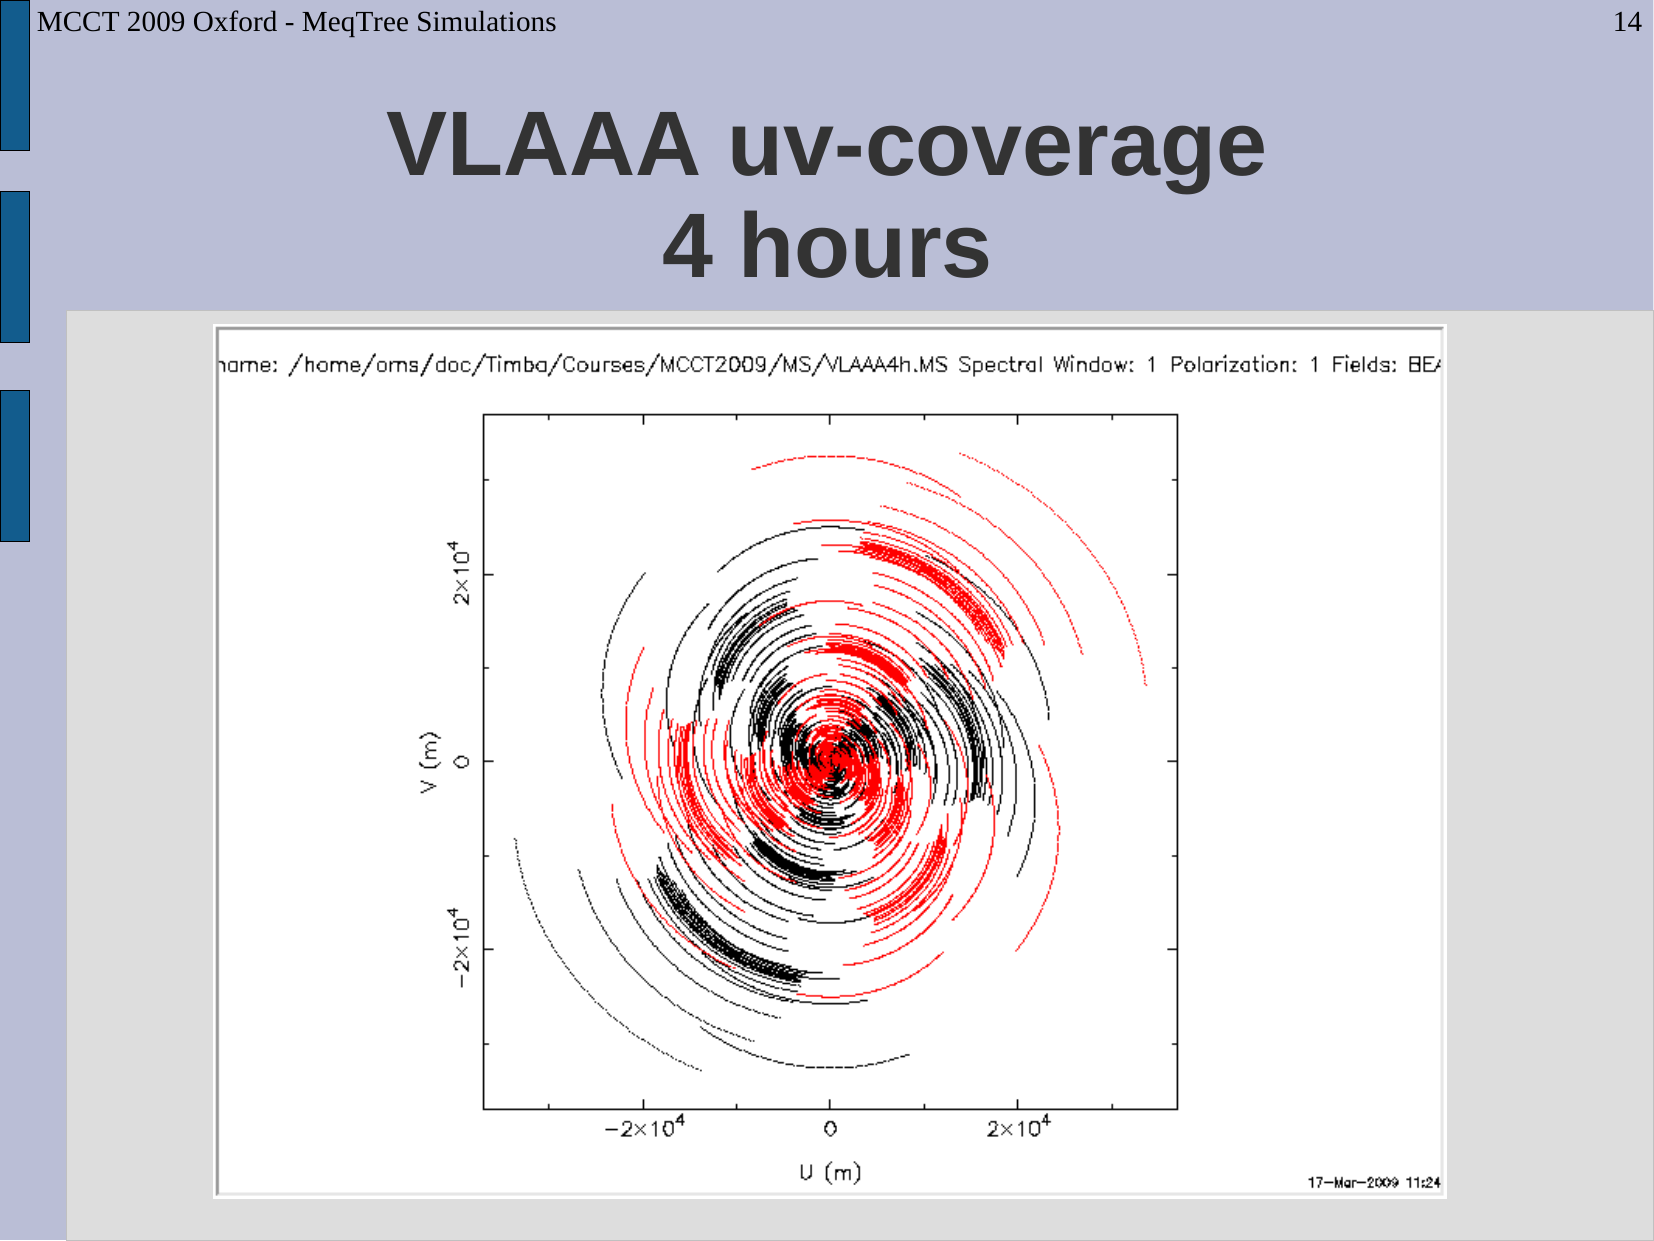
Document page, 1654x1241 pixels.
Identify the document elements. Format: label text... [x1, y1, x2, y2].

title VLAAA uv-coverage 4 hours [121, 87, 1534, 302]
picture [213, 324, 1447, 1199]
